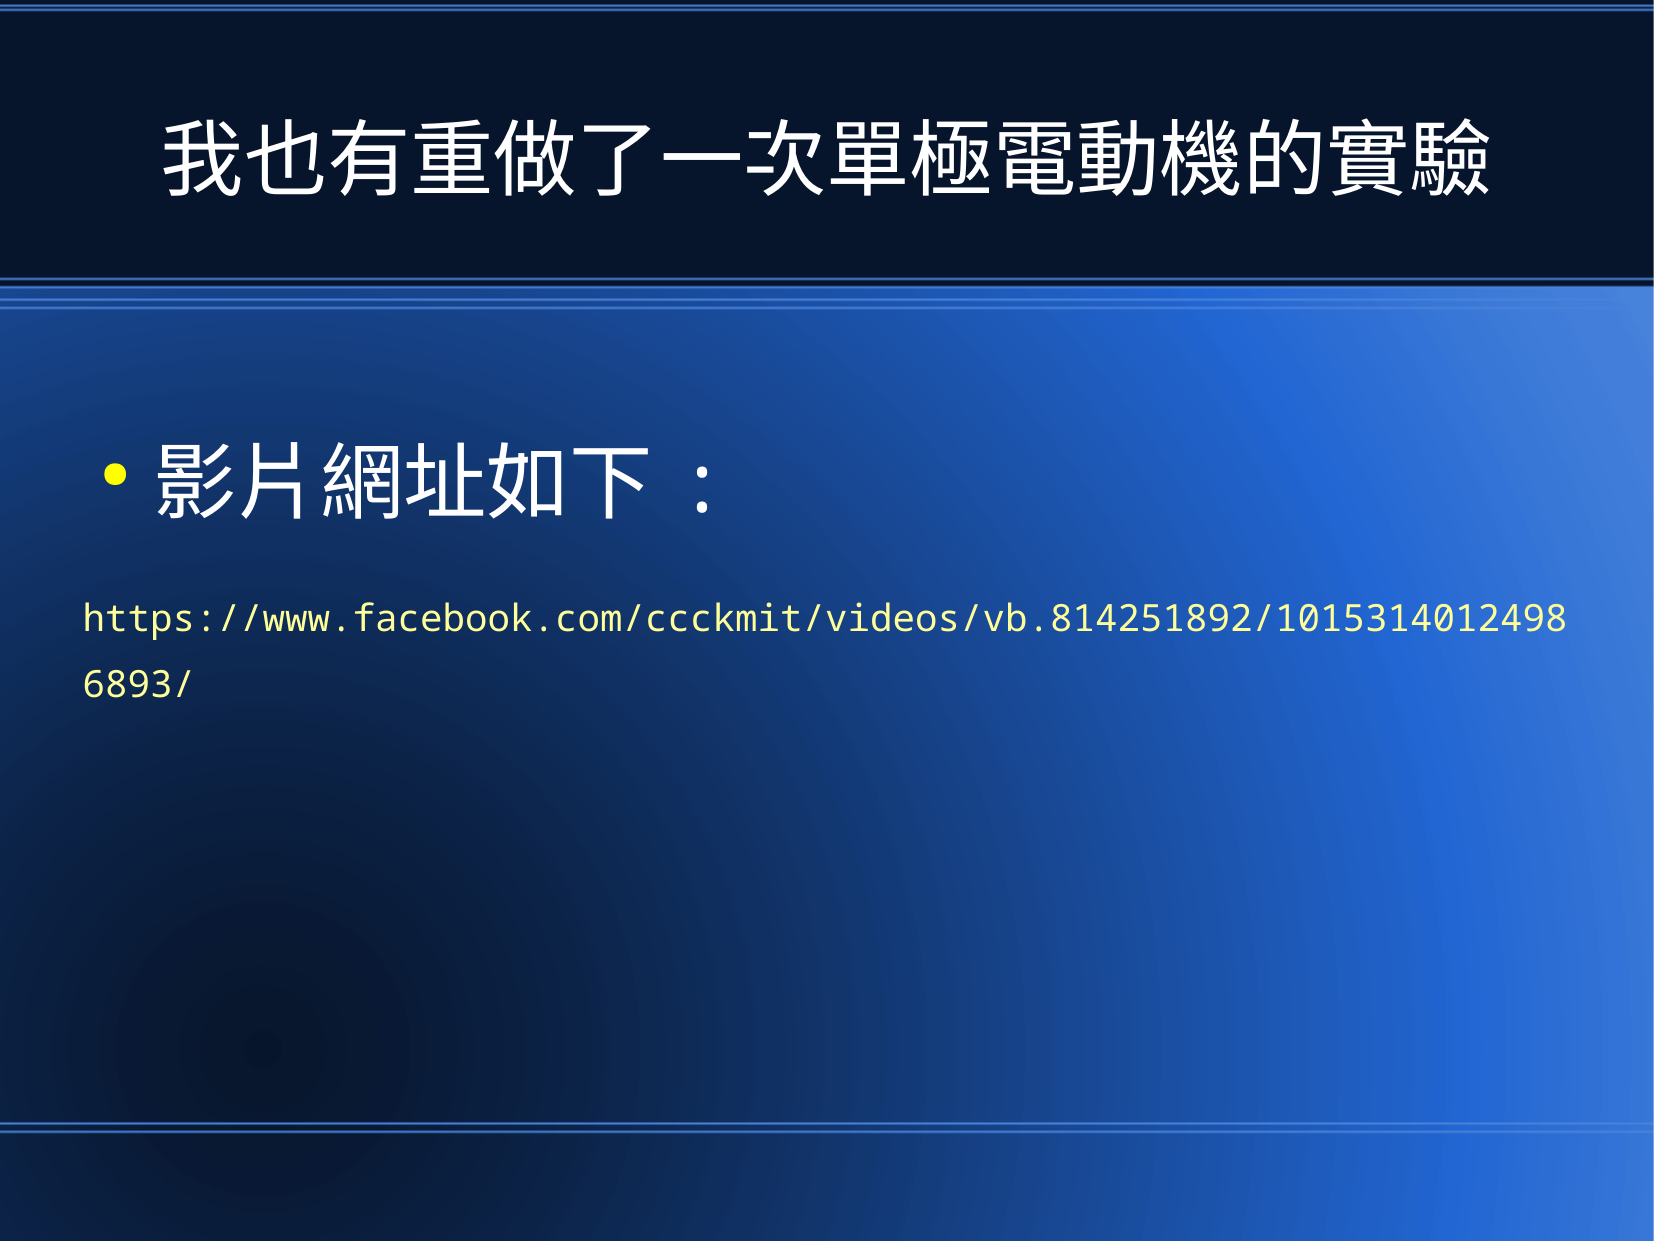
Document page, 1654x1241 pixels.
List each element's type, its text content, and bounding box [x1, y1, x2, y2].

title 我也有重做了一次單極電動機的實驗 [82, 49, 1571, 257]
list 影片網址如下: https://www.facebook.com/ccckmit/videos/vb.814251892/10153140124986893/ [82, 355, 1571, 1241]
picture [0, 0, 1654, 1241]
